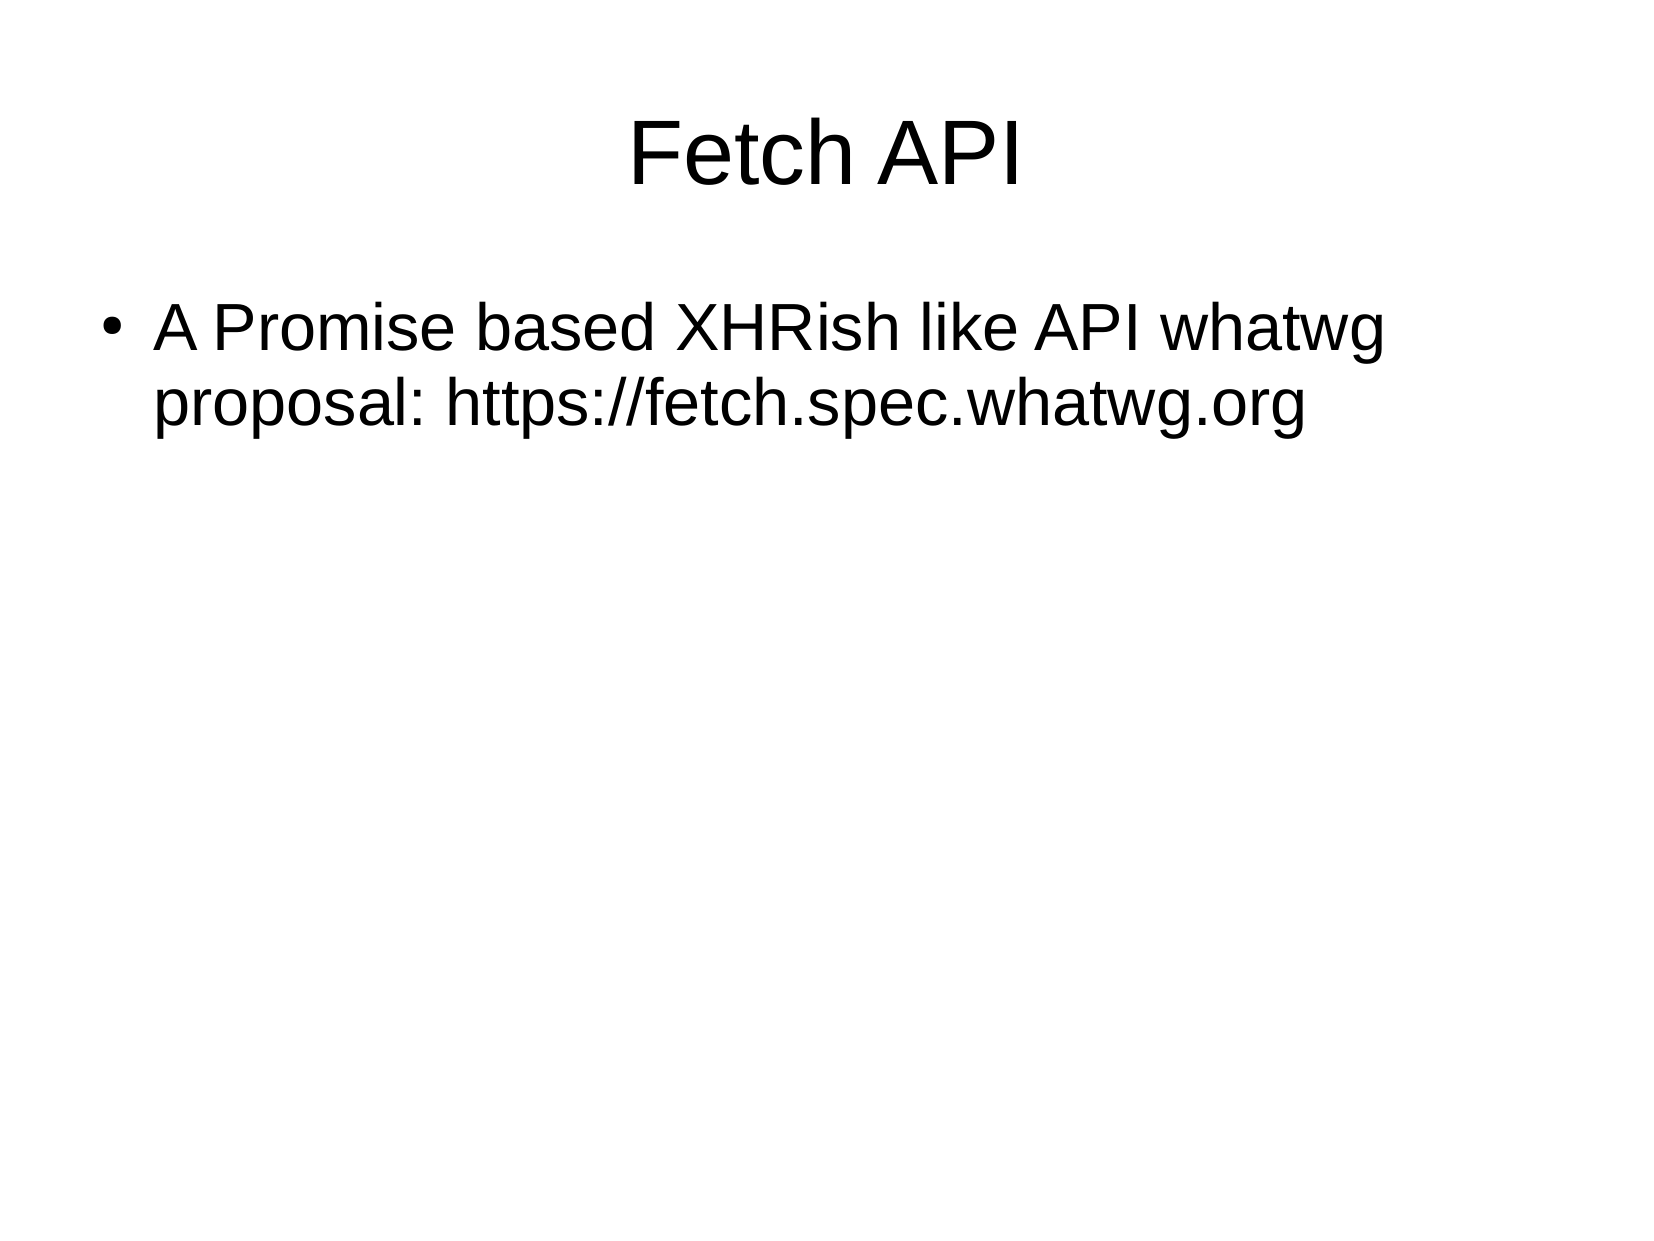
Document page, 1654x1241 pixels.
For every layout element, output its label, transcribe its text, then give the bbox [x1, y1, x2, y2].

title Fetch API [82, 49, 1571, 257]
list A Promise based XHRish like API whatwg proposal: https://fetch.spec.whatwg.org [82, 290, 1571, 1010]
